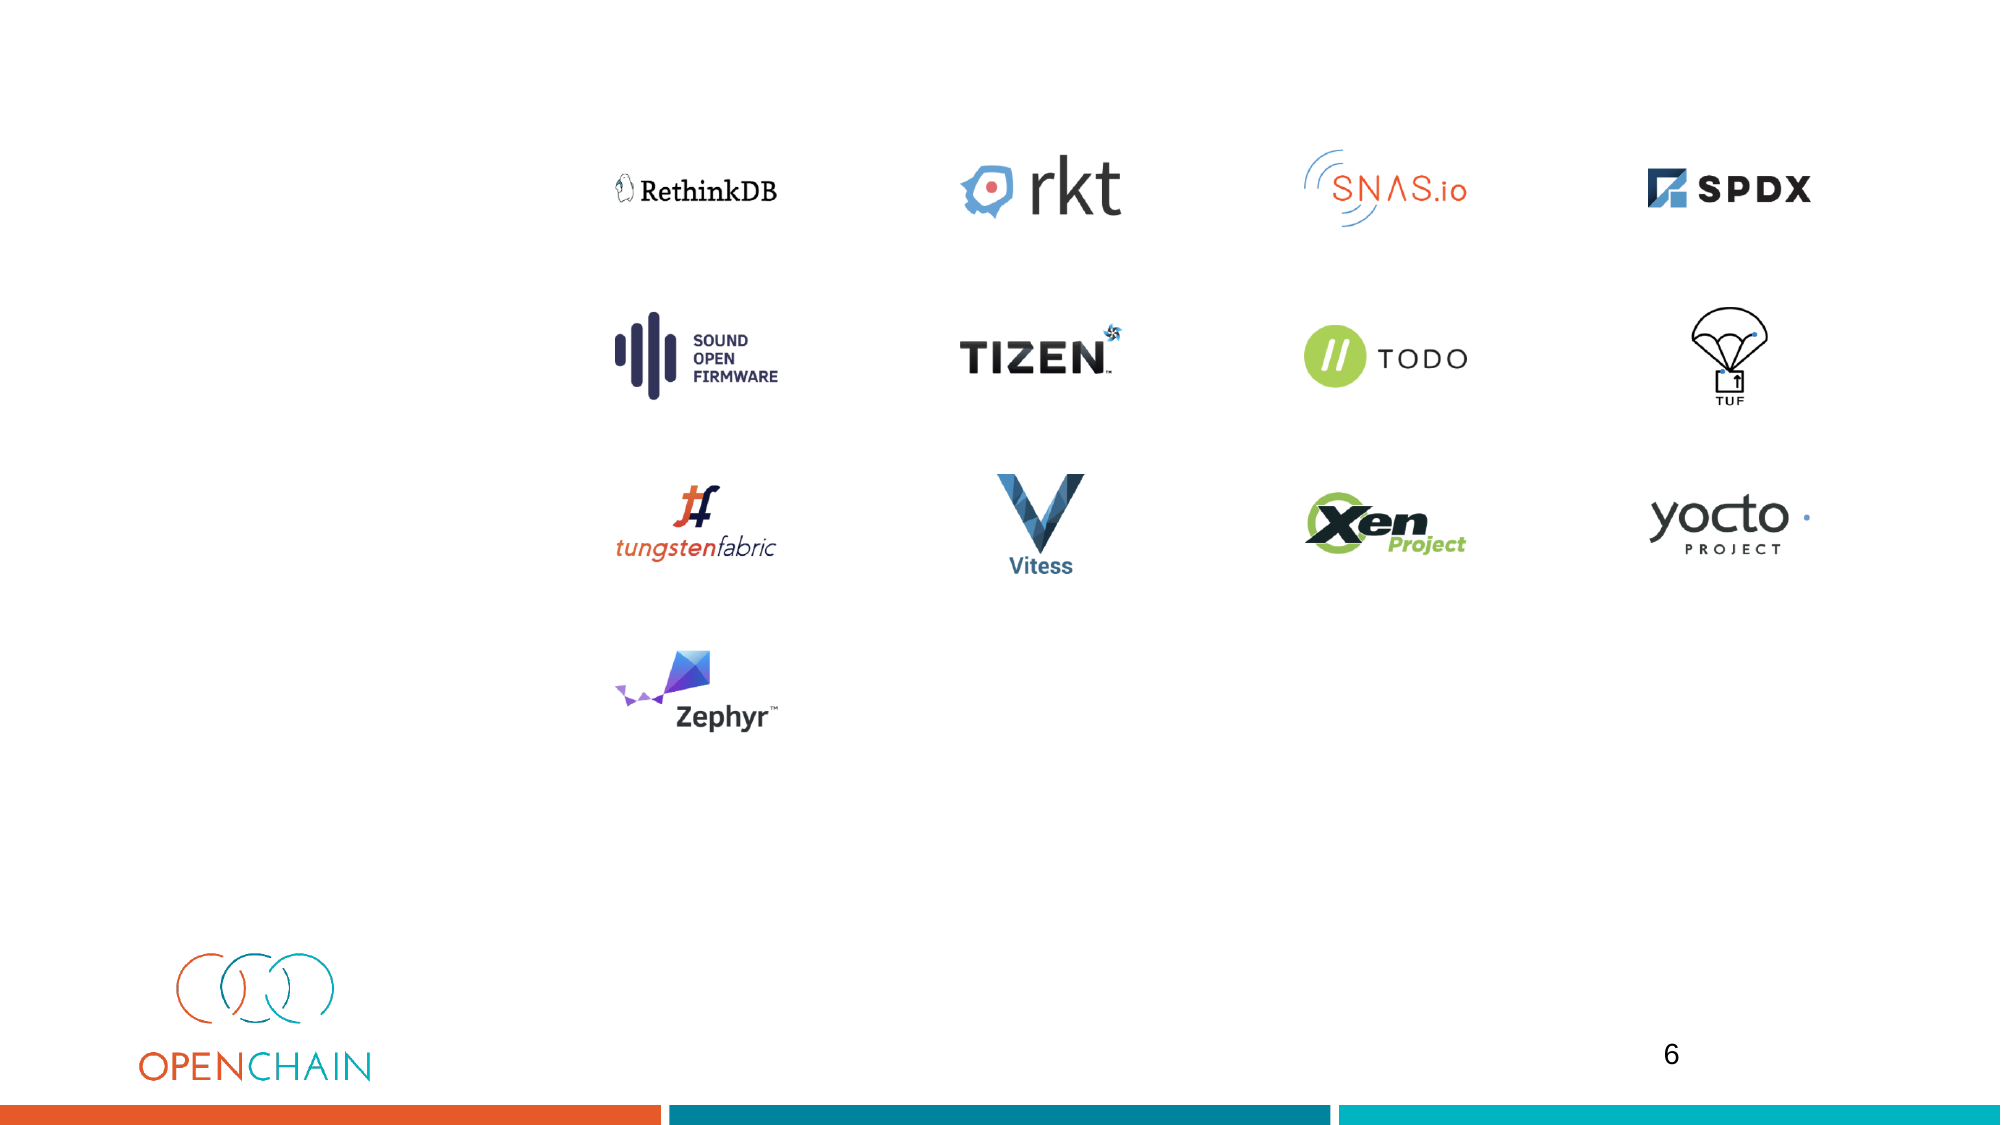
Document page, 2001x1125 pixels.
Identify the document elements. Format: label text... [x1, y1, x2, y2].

picture [534, 137, 1867, 769]
slide_number <number> [1648, 1022, 1863, 1083]
picture [137, 951, 372, 1082]
